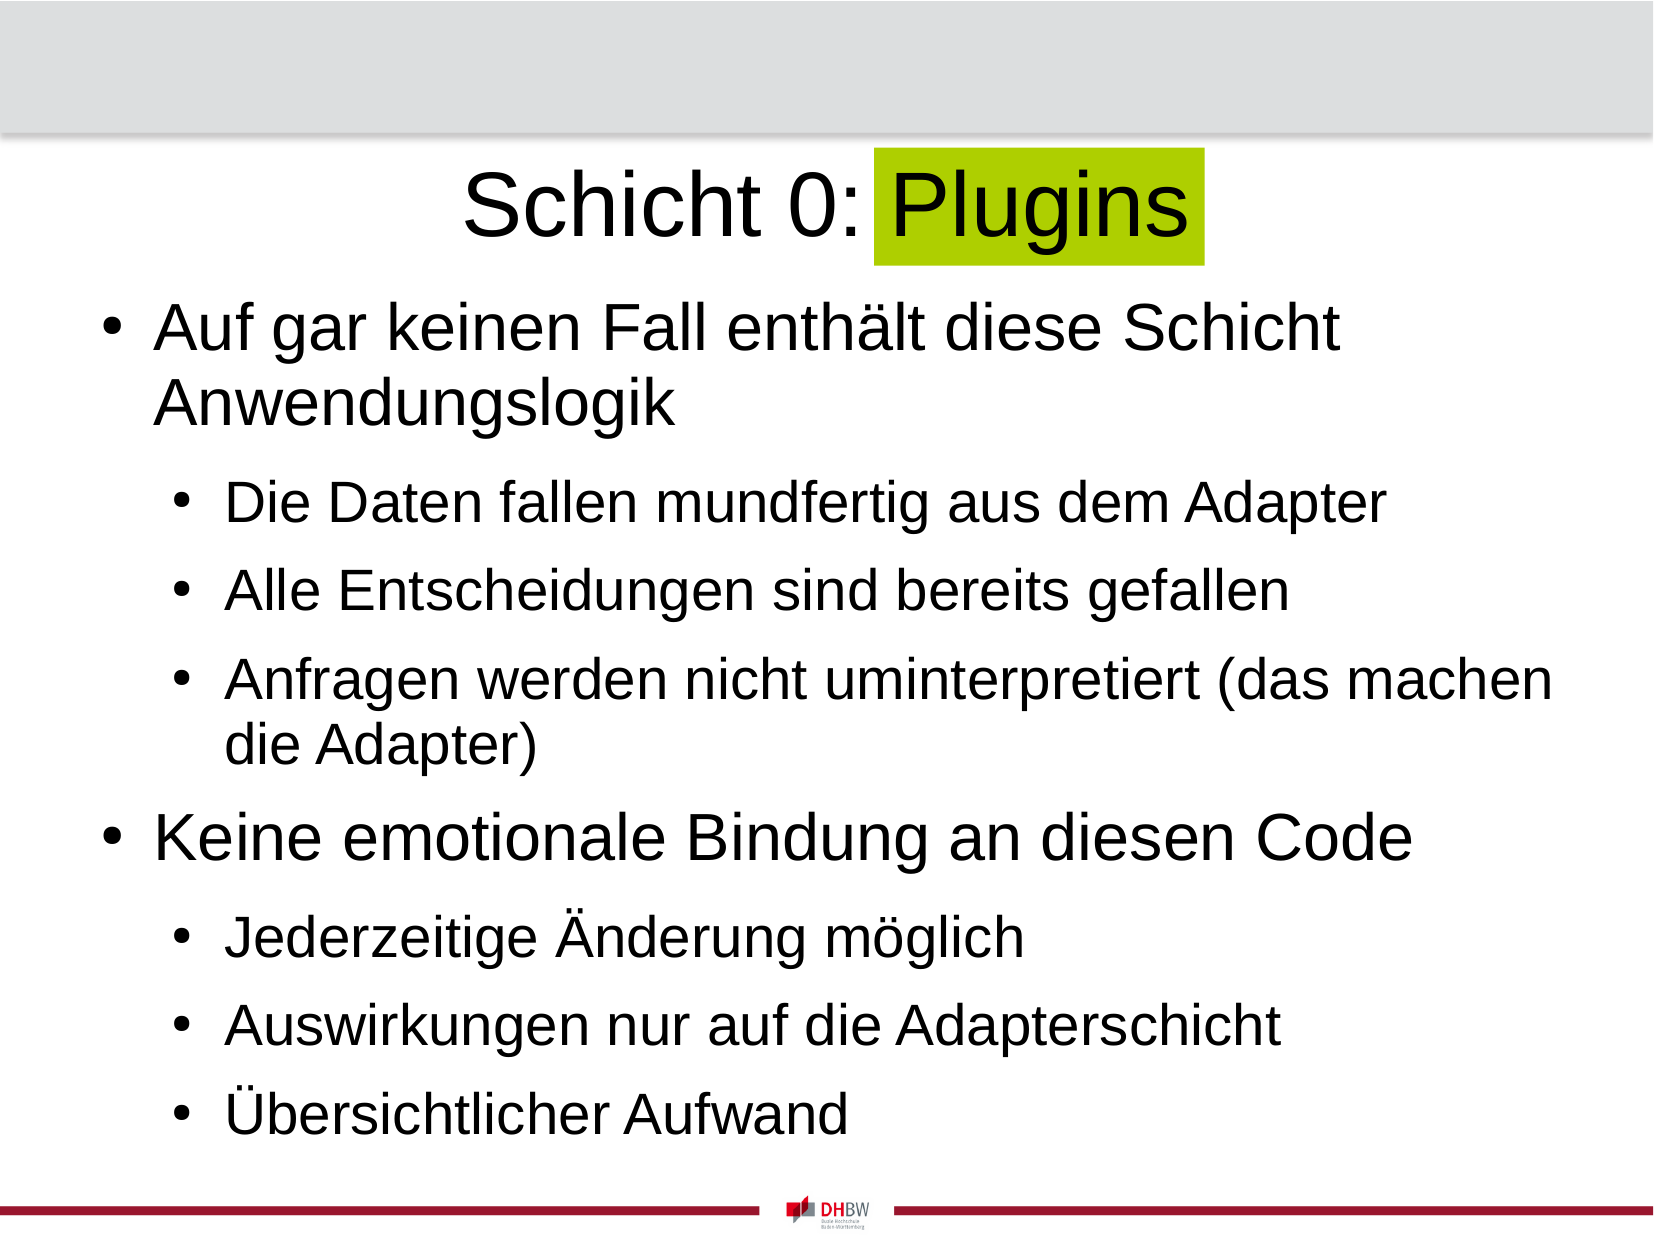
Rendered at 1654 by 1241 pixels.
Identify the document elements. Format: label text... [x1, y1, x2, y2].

text_box [874, 257, 1205, 266]
title Schicht 0: Plugins [82, 147, 1571, 257]
list Auf gar keinen Fall enthält diese Schicht Anwendungslogik Die Daten fallen mundfertig aus dem Adapter Alle Entscheidungen sind bereits gefallen Anfragen werden nicht uminterpretiert (das machen die Adapter) Keine emotionale Bindung an diesen Code Jederzeitige Änderung möglich Auswirkungen nur auf die Adapterschicht Übersichtlicher Aufwand [82, 290, 1571, 1147]
picture [0, 1, 1654, 1237]
